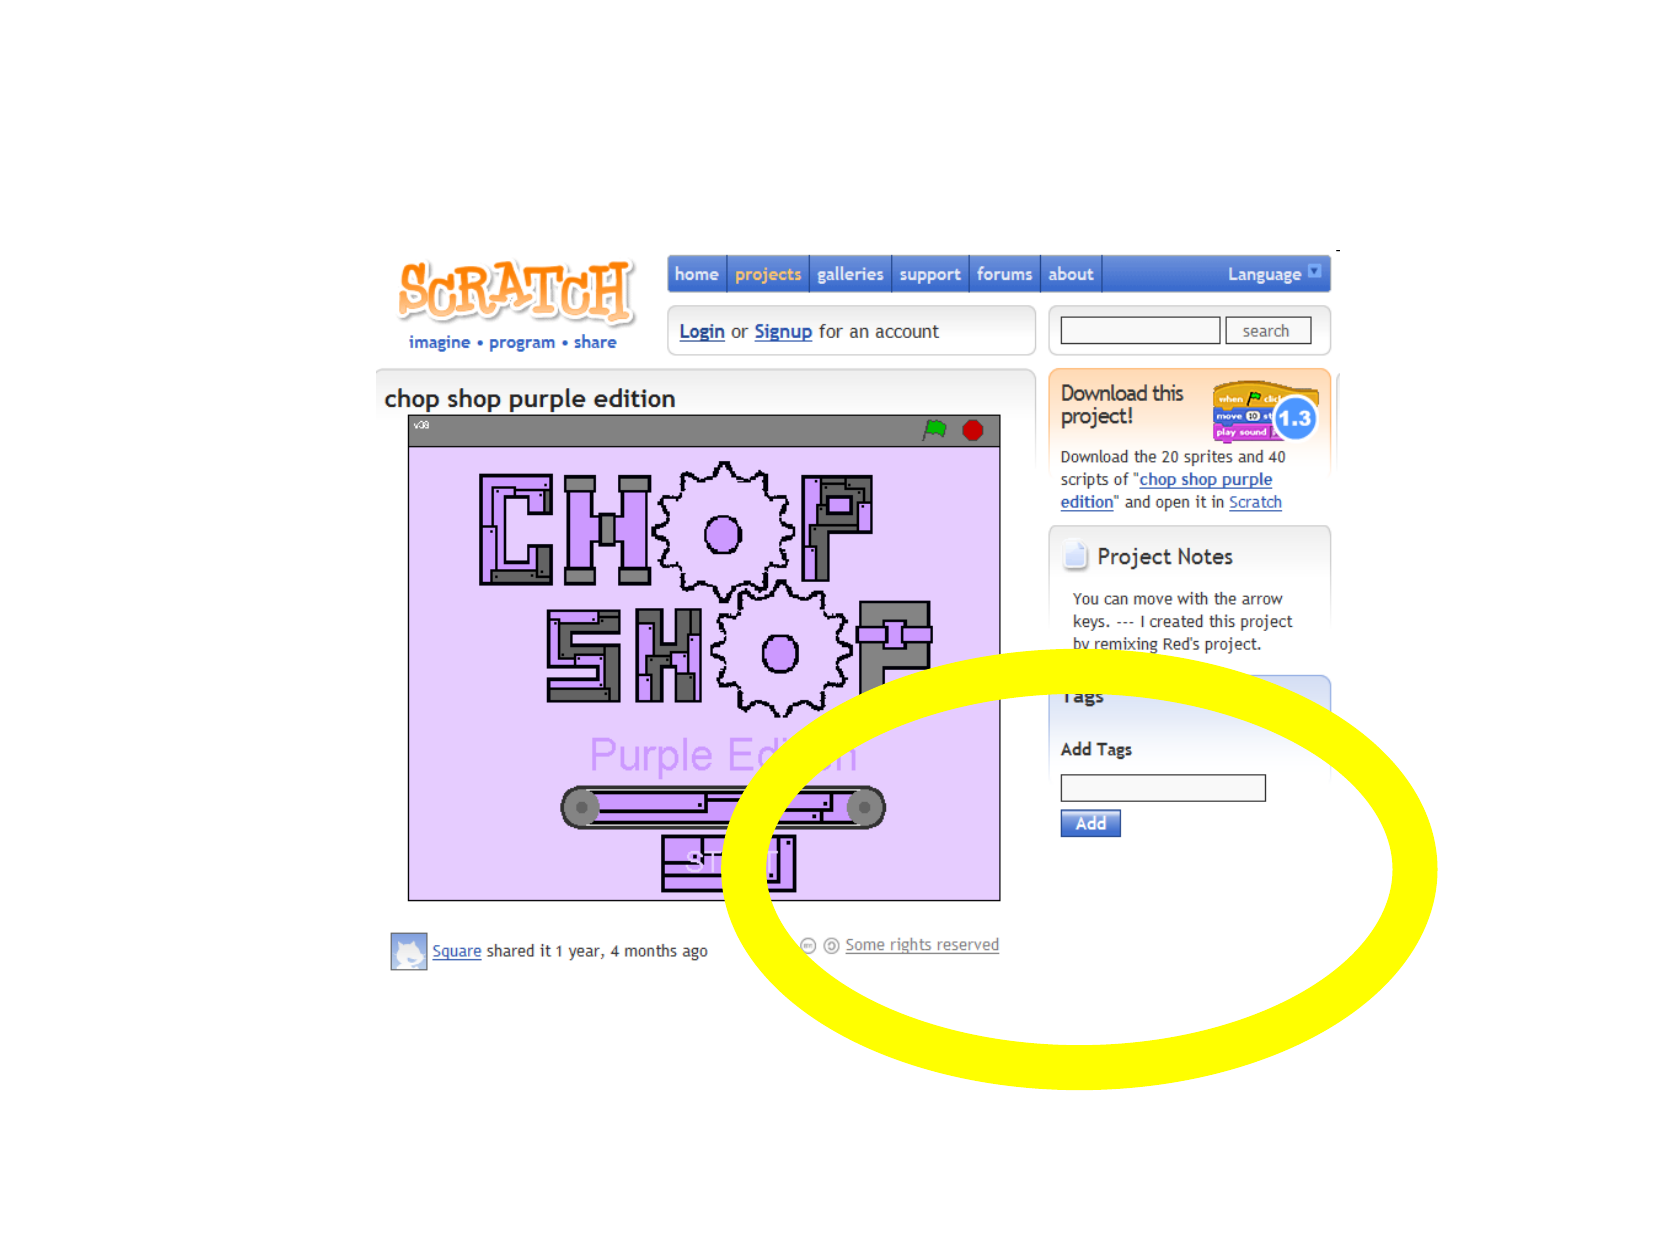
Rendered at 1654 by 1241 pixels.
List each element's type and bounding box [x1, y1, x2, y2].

picture [376, 250, 1340, 973]
picture [767, 694, 1340, 973]
